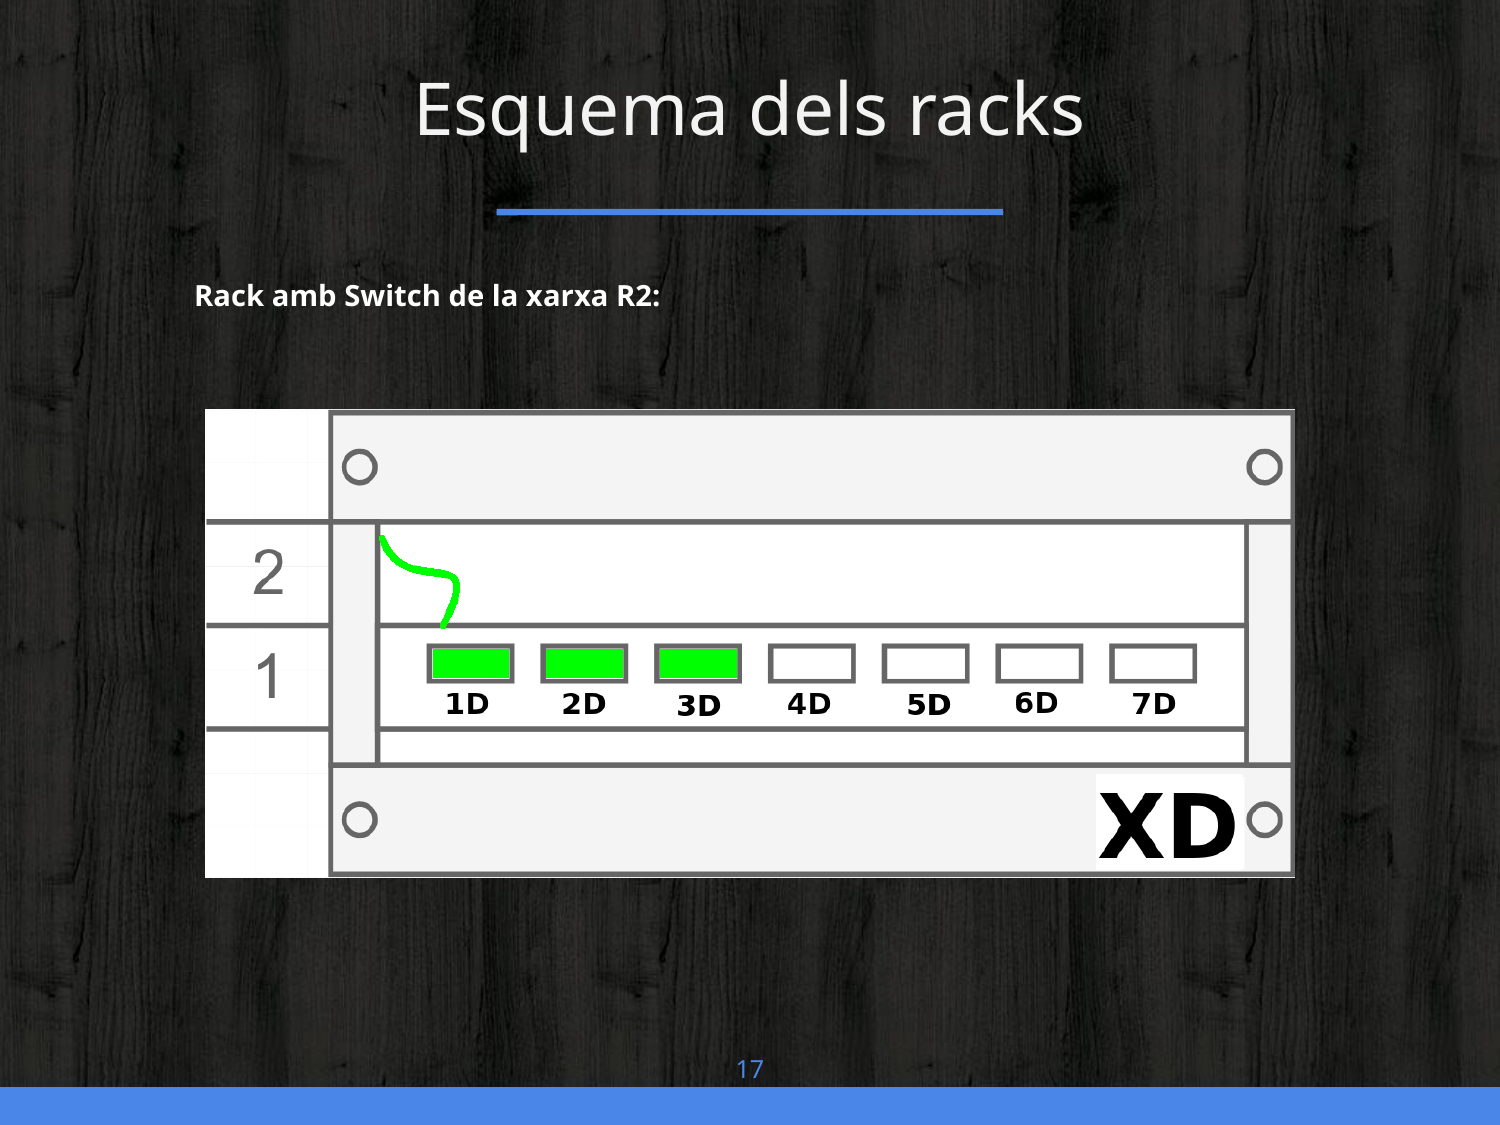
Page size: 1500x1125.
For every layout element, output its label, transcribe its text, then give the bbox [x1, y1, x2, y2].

title Esquema dels racks [75, 0, 1425, 213]
slide_number 17 [705, 1038, 795, 1087]
text_box Rack amb Switch de la xarxa R2: [179, 262, 820, 332]
picture [0, 0, 1500, 1087]
text_box [0, 1087, 1500, 1125]
